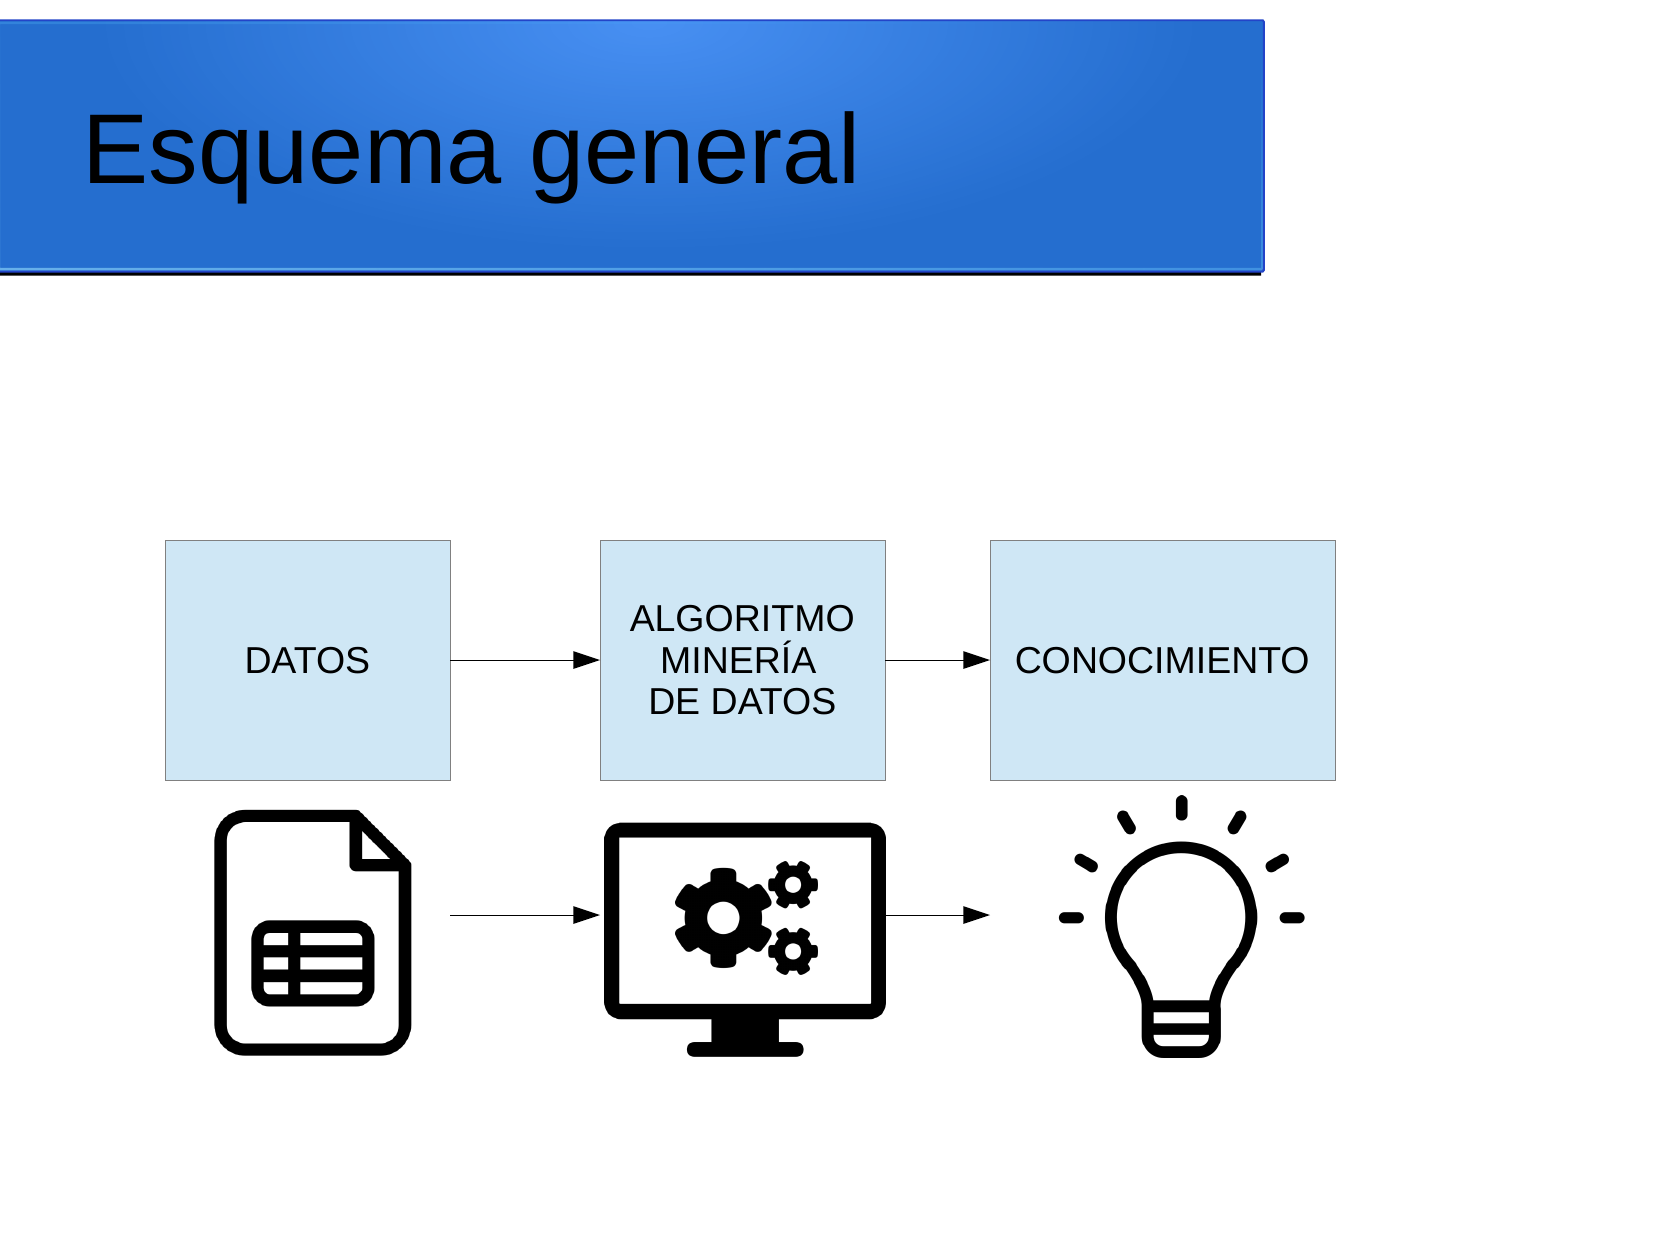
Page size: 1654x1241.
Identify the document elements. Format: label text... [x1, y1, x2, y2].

text_box DATOS [165, 540, 451, 781]
text_box ALGORITMO MINERÍA DE DATOS [600, 540, 886, 781]
picture [604, 799, 886, 1081]
text_box CONOCIMIENTO [990, 540, 1336, 781]
picture [1050, 795, 1313, 1058]
title Esquema general [82, 47, 1235, 252]
picture [165, 785, 460, 1081]
